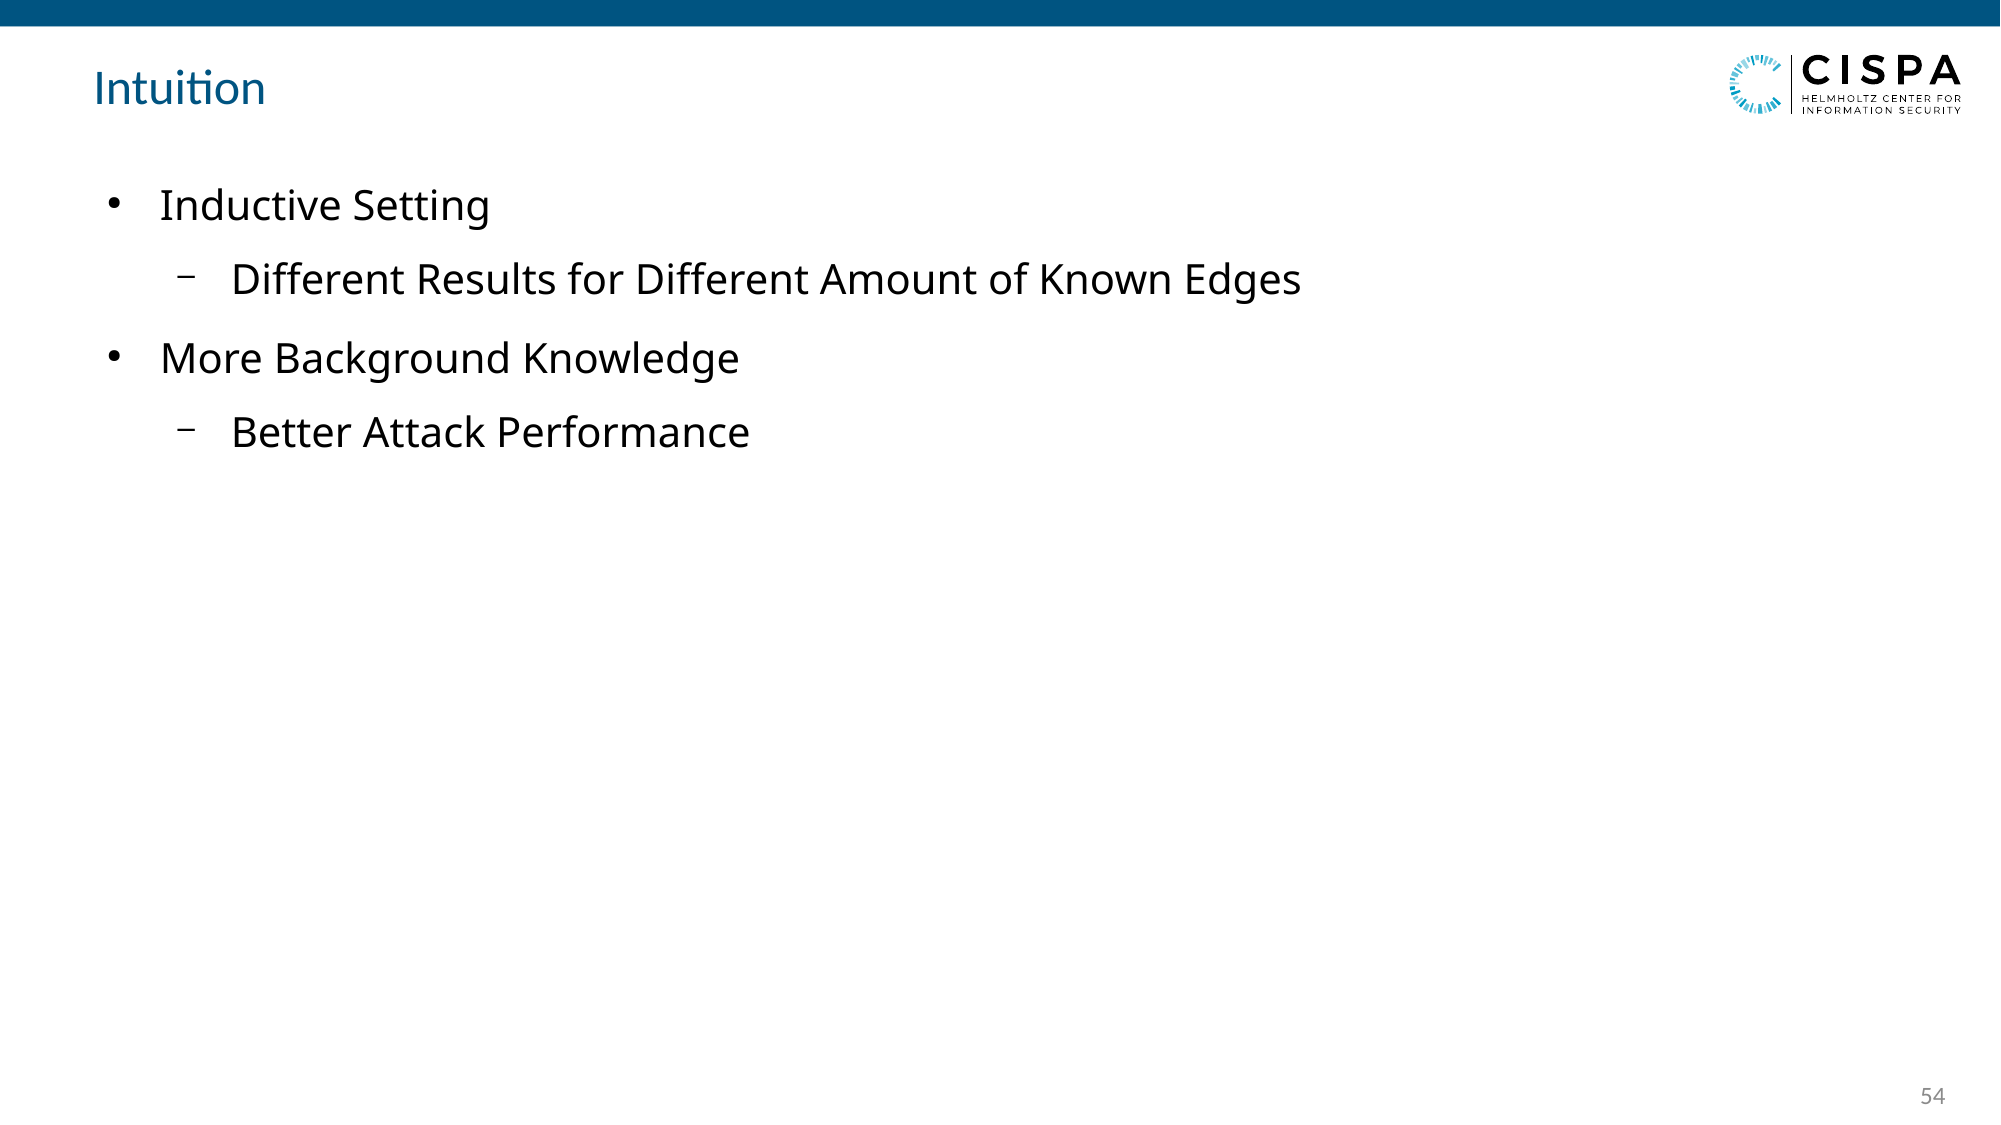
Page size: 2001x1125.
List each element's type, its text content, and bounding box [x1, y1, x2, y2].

title Intuition [78, 38, 1699, 131]
list Inductive Setting Different Results for Different Amount of Known Edges More Background Knowledge Better Attack Performance [78, 173, 1922, 1027]
slide_number <number> [1870, 1065, 1961, 1125]
